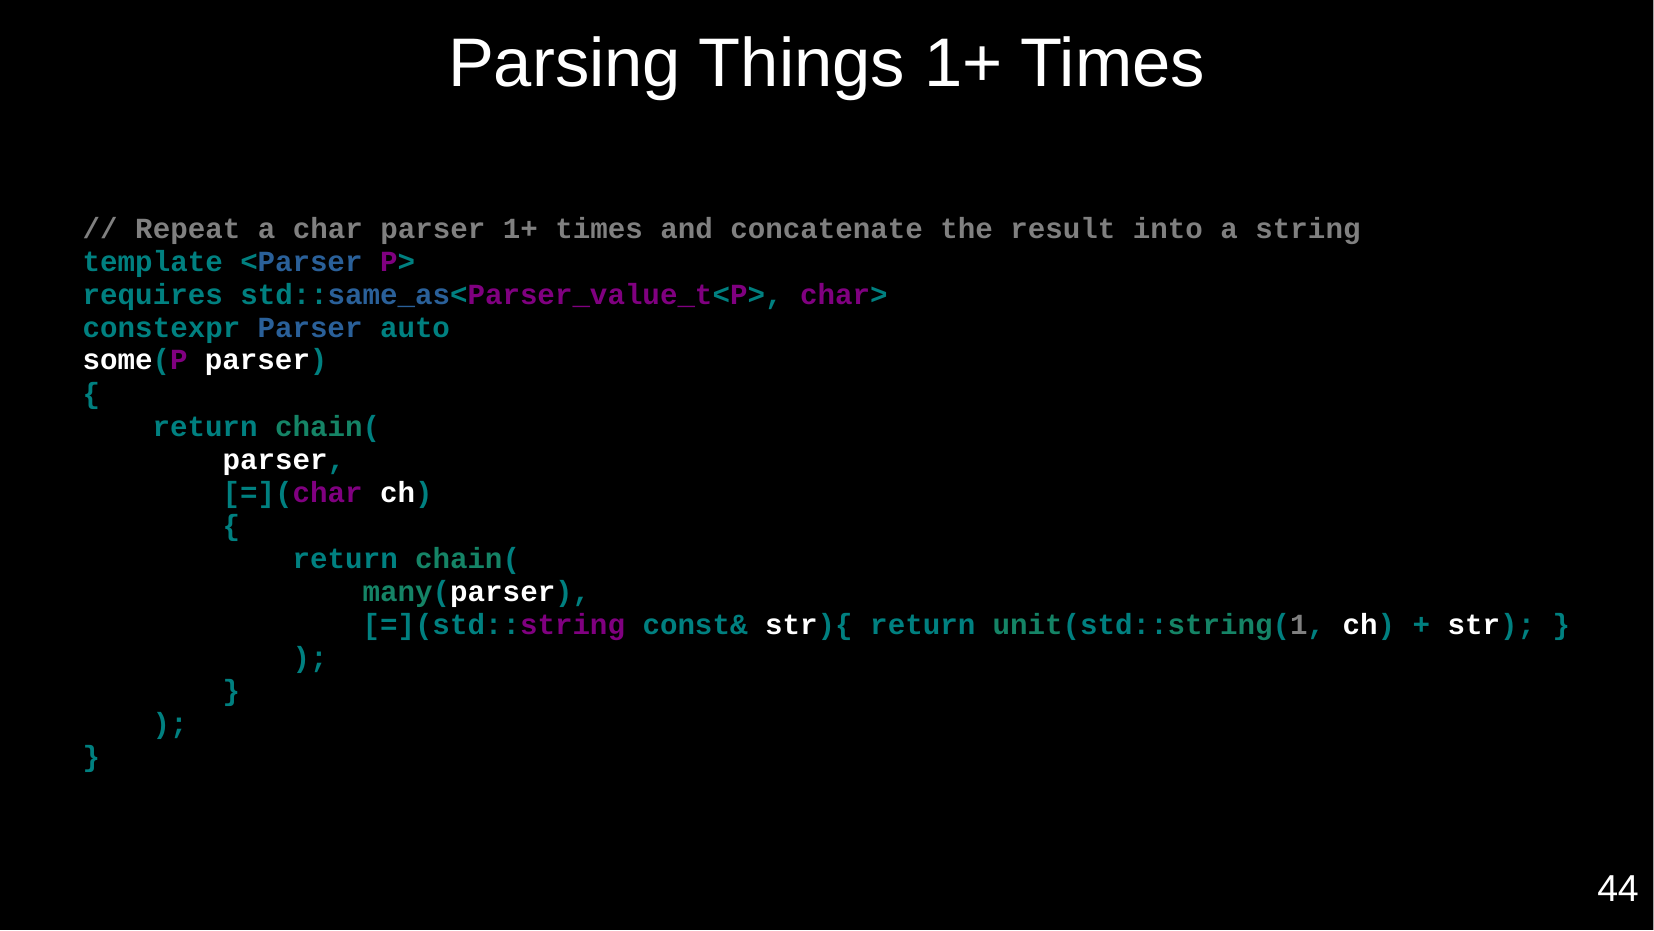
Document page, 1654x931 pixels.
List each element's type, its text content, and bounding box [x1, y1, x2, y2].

title Parsing Things 1+ Times [82, 4, 1571, 121]
subtitle // Repeat a char parser 1+ times and concatenate the result into a string template <Parser P> requires std::same_as<Parser_value_t<P>, char> constexpr Parser auto some(P parser) { return chain( parser, [=](char ch) { return chain( many(parser), [=](std::string const& str){ return unit(std::string(1, ch) + str); } ); } ); } [82, 133, 1571, 889]
text_box <number> [1024, 860, 1654, 931]
